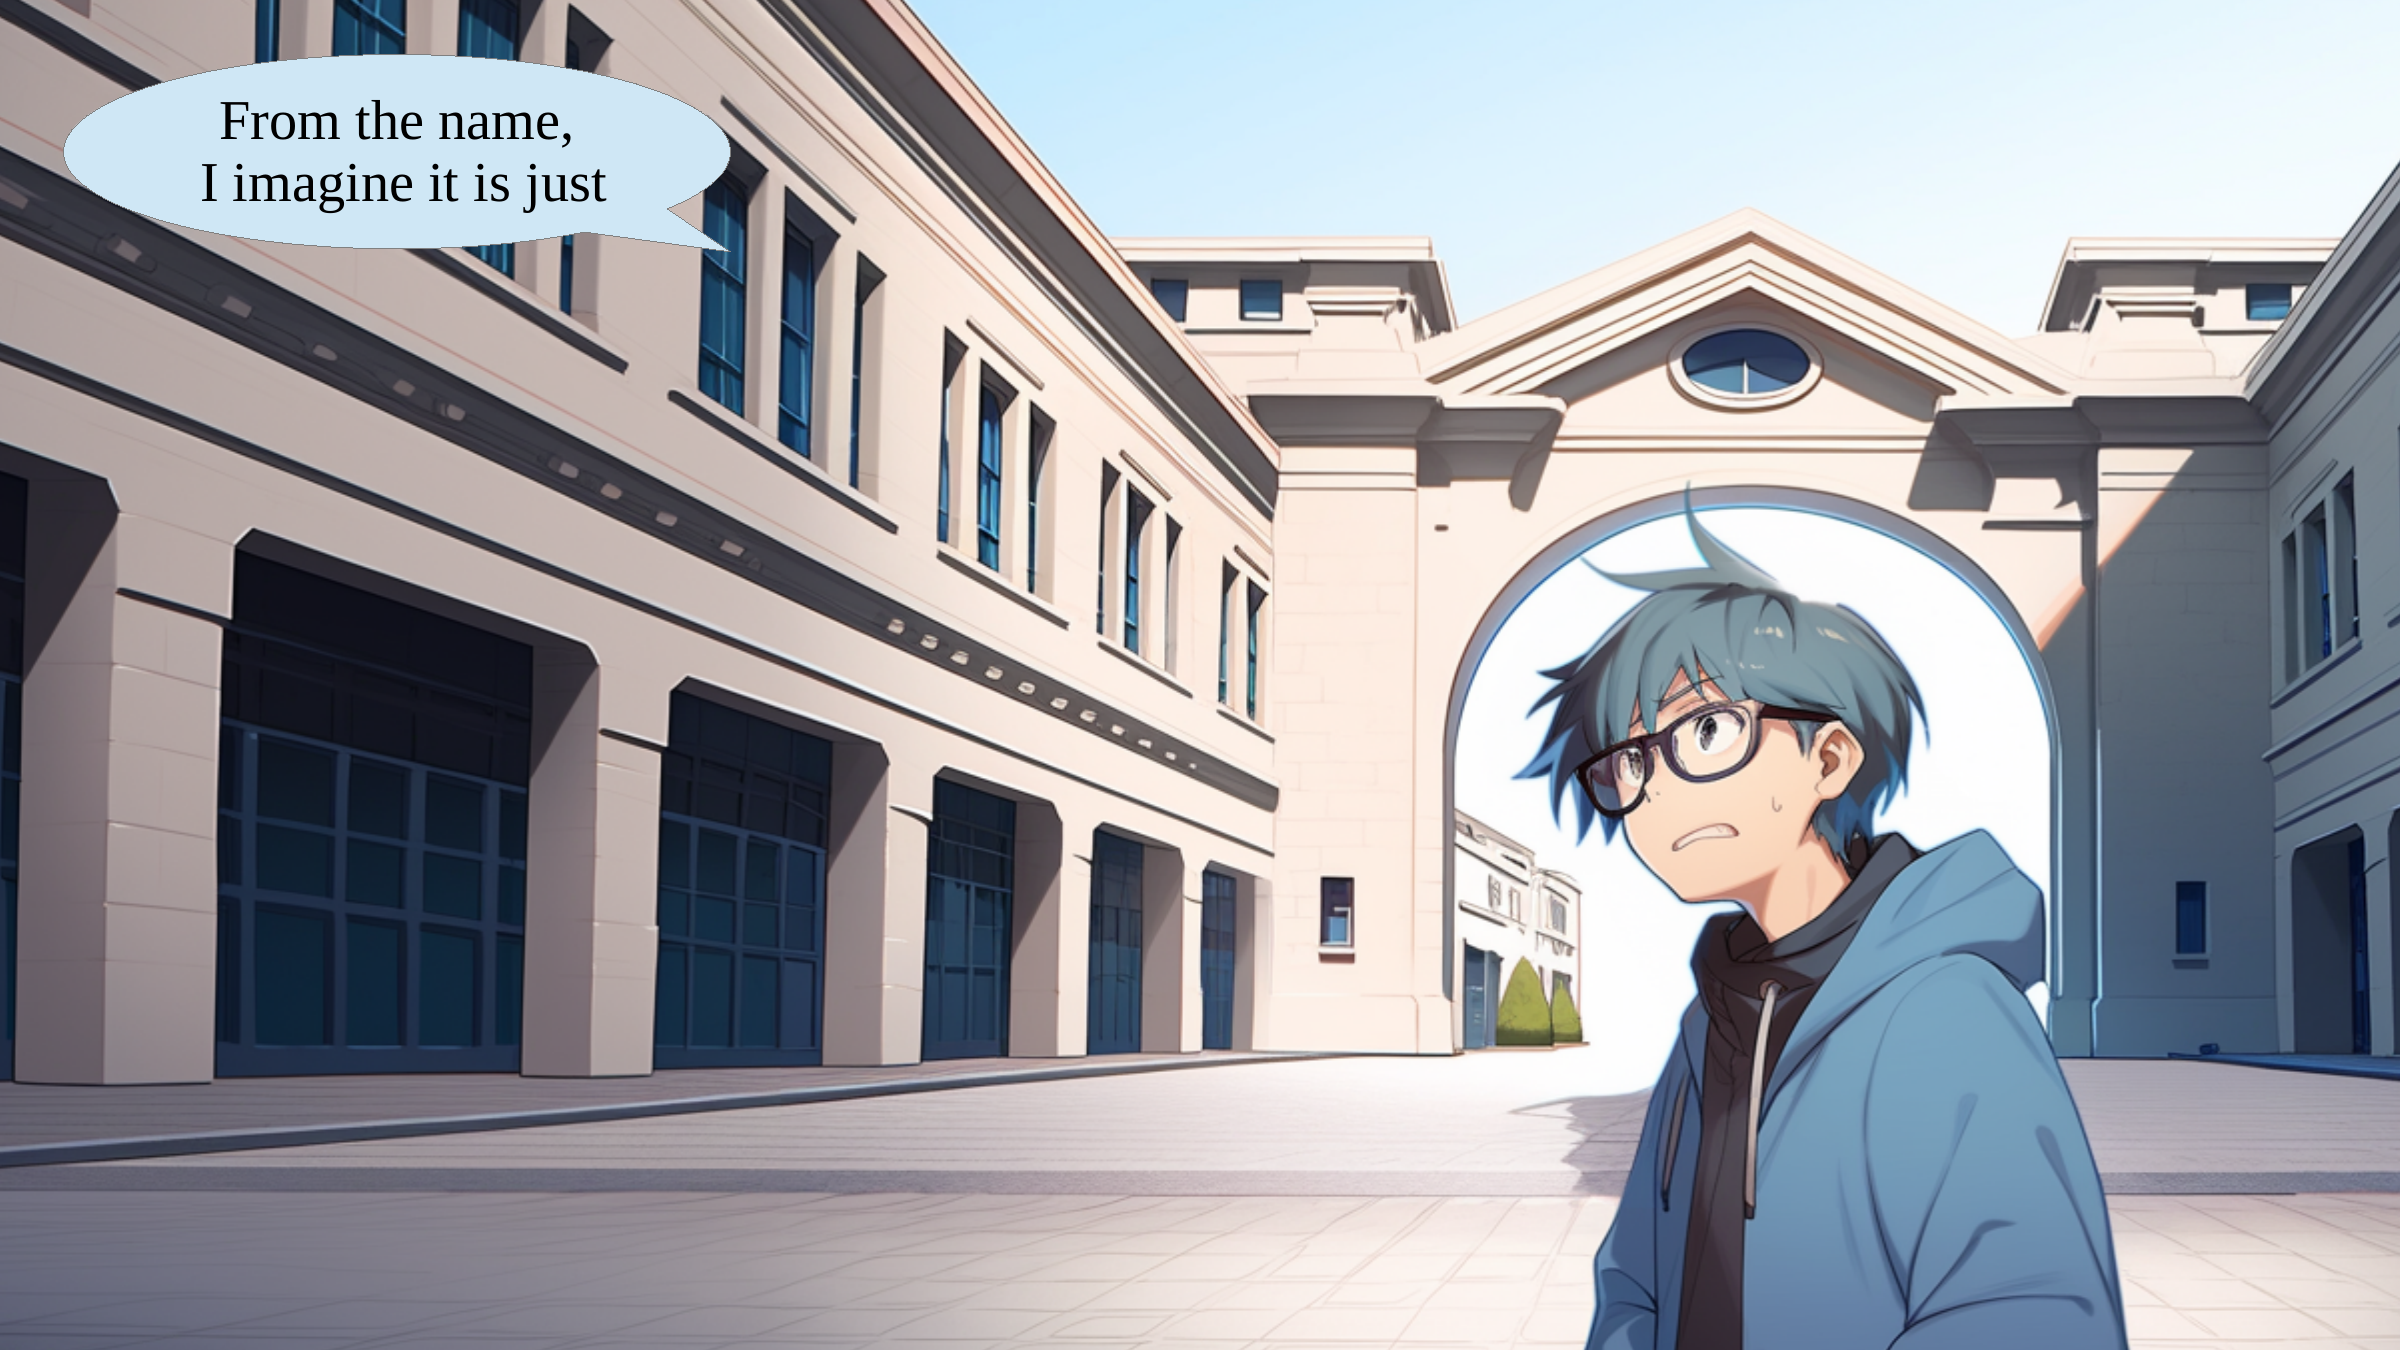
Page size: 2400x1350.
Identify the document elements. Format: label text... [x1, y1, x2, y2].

picture [0, 0, 2400, 1350]
text_box From the name, I imagine it is just [63, 54, 731, 252]
